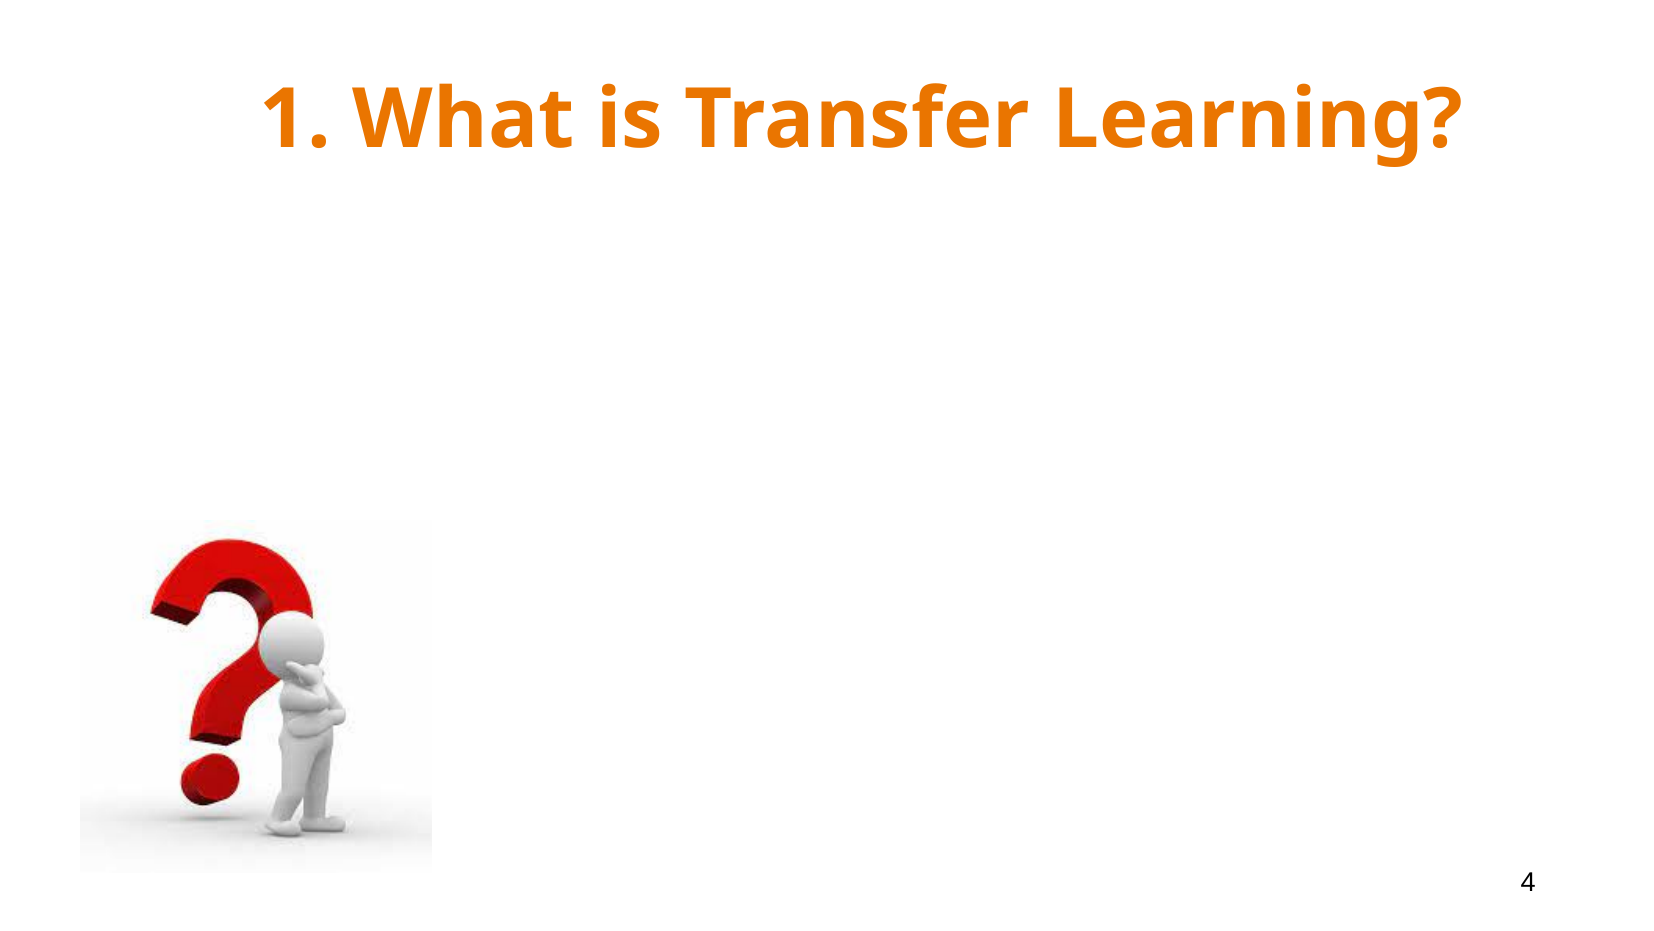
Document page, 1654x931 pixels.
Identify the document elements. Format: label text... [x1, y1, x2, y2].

picture [80, 520, 432, 873]
title 1. What is Transfer Learning? [82, 37, 1571, 193]
